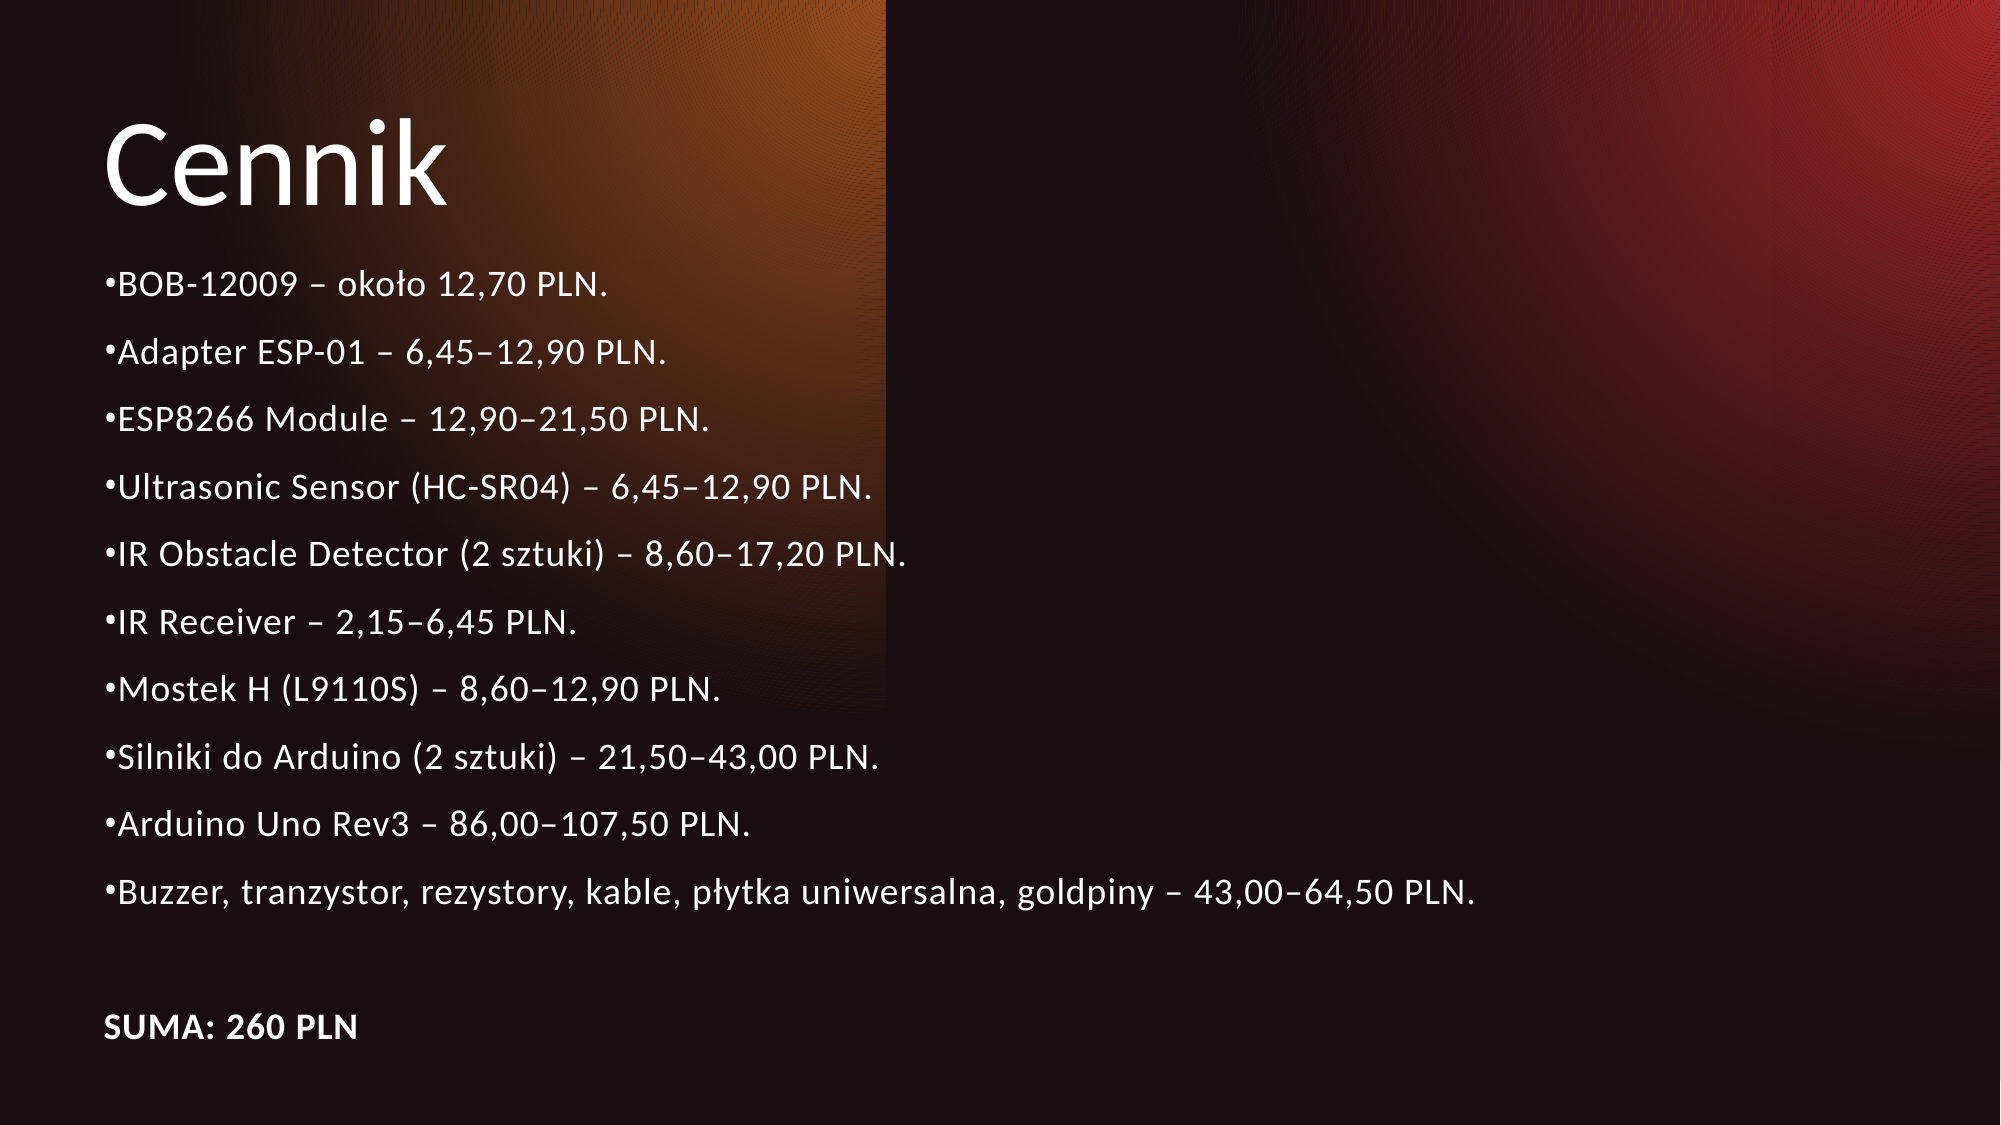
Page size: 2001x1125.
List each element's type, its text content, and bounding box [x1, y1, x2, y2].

list BOB-12009 – około 12,70 PLN. Adapter ESP-01 – 6,45–12,90 PLN. ESP8266 Module – 12,90–21,50 PLN. Ultrasonic Sensor (HC-SR04) – 6,45–12,90 PLN. IR Obstacle Detector (2 sztuki) – 8,60–17,20 PLN. IR Receiver – 2,15–6,45 PLN. Mostek H (L9110S) – 8,60–12,90 PLN. Silniki do Arduino (2 sztuki) – 21,50–43,00 PLN. Arduino Uno Rev3 – 86,00–107,50 PLN. Buzzer, tranzystor, rezystory, kable, płytka uniwersalna, goldpiny – 43,00–64,50 PLN. SUMA: 260 PLN [88, 228, 1523, 1055]
title Cennik [88, 90, 1910, 387]
